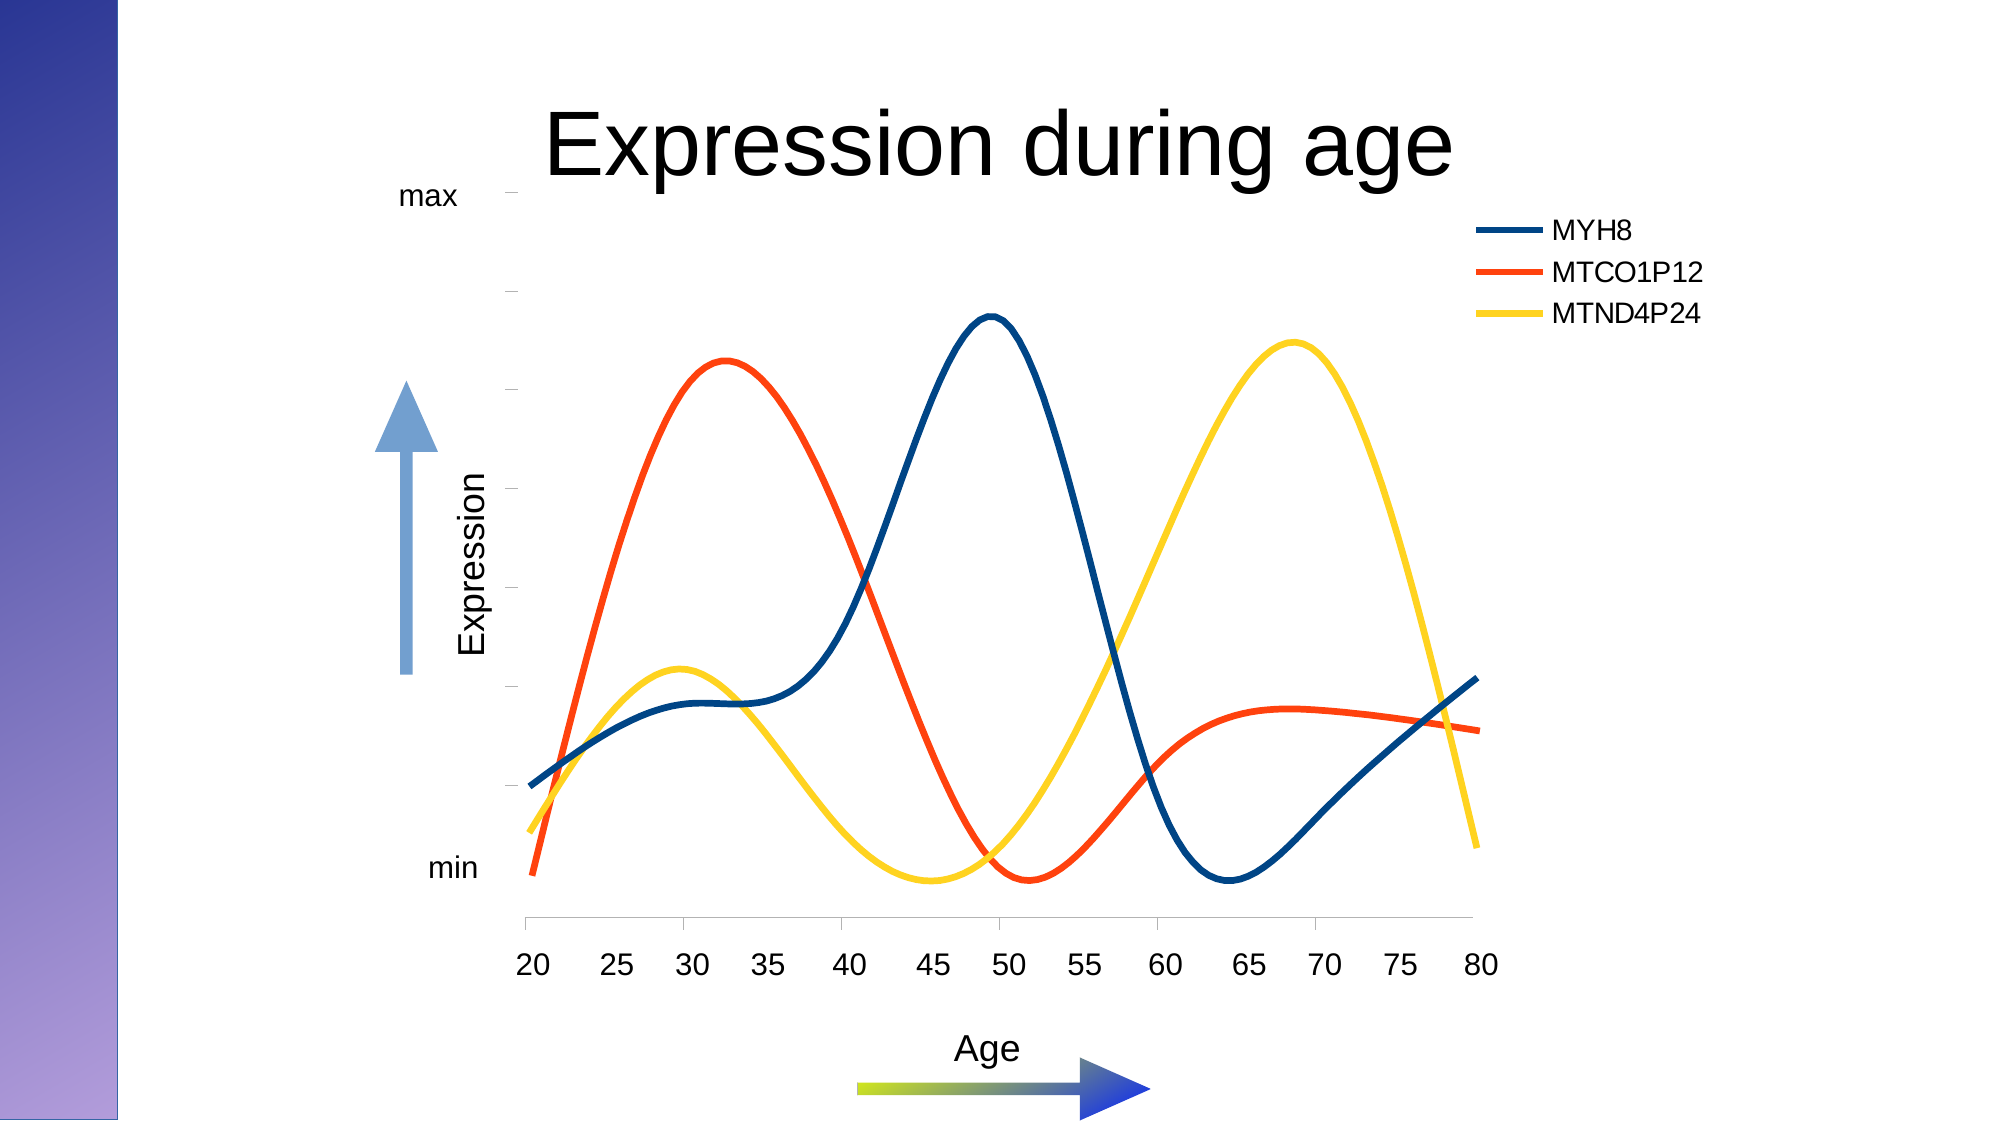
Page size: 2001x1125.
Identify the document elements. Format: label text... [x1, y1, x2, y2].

text_box 65 [1217, 939, 1293, 1025]
text_box 25 [584, 939, 661, 1025]
text_box [857, 1057, 1151, 1121]
picture [505, 673, 518, 884]
text_box 70 [1292, 940, 1368, 1025]
text_box min [413, 842, 502, 927]
text_box 50 [977, 940, 1052, 1020]
text_box 75 [1368, 940, 1450, 1025]
text_box Expression [442, 356, 526, 673]
text_box 40 [817, 939, 886, 1025]
picture [524, 917, 1473, 930]
text_box [0, 0, 118, 1120]
text_box [374, 380, 438, 675]
picture [505, 191, 518, 356]
text_box 60 [1133, 939, 1217, 1025]
text_box max [383, 170, 509, 256]
text_box 20 [500, 939, 584, 1025]
text_box 80 [1449, 940, 1536, 990]
text_box 45 [901, 939, 975, 1025]
text_box Age [939, 1020, 1108, 1078]
picture [525, 191, 1713, 885]
text_box 30 [660, 940, 735, 1025]
text_box 35 [735, 940, 817, 1025]
text_box 55 [1052, 940, 1123, 1025]
text_box Expression during age [99, 44, 1900, 233]
